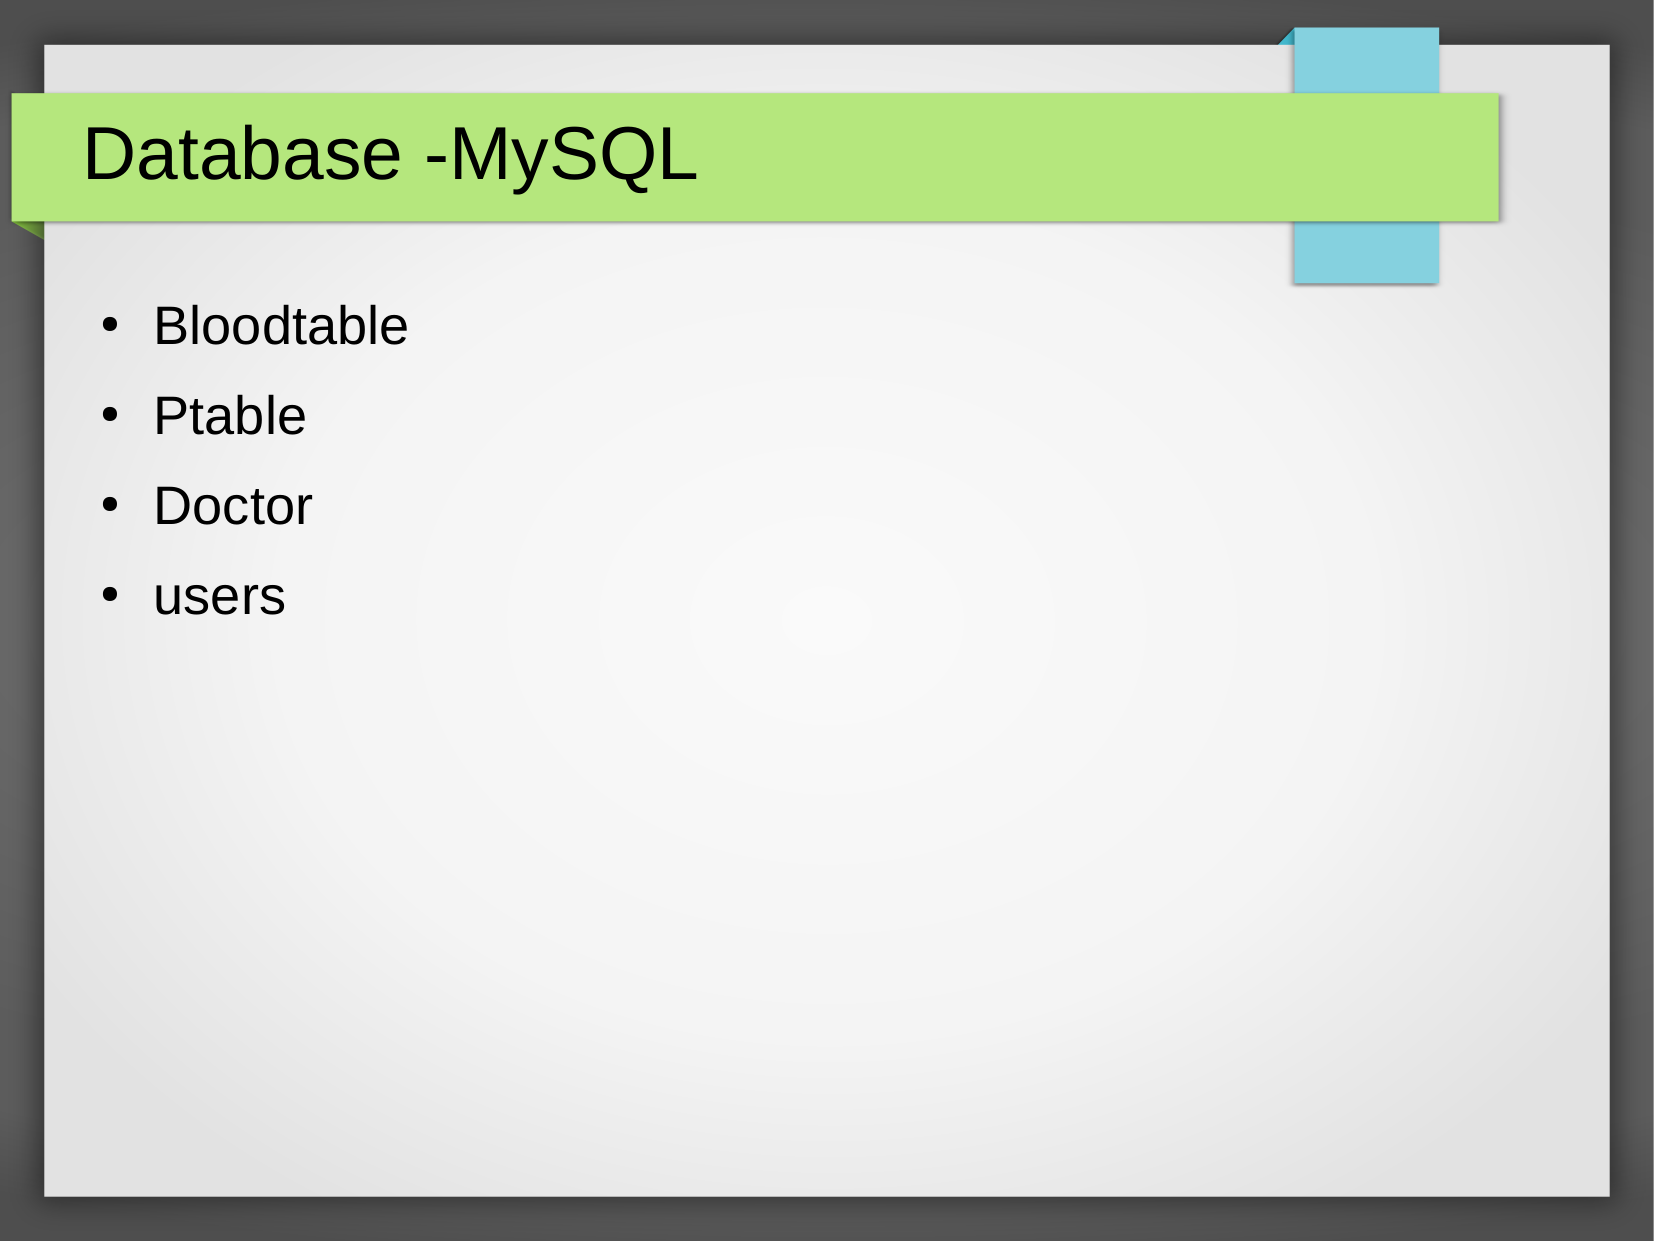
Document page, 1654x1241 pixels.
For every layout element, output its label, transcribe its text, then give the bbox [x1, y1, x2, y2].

title Database -MySQL [82, 94, 1264, 213]
list Bloodtable Ptable Doctor users [82, 295, 1571, 1015]
picture [0, 0, 1654, 1241]
